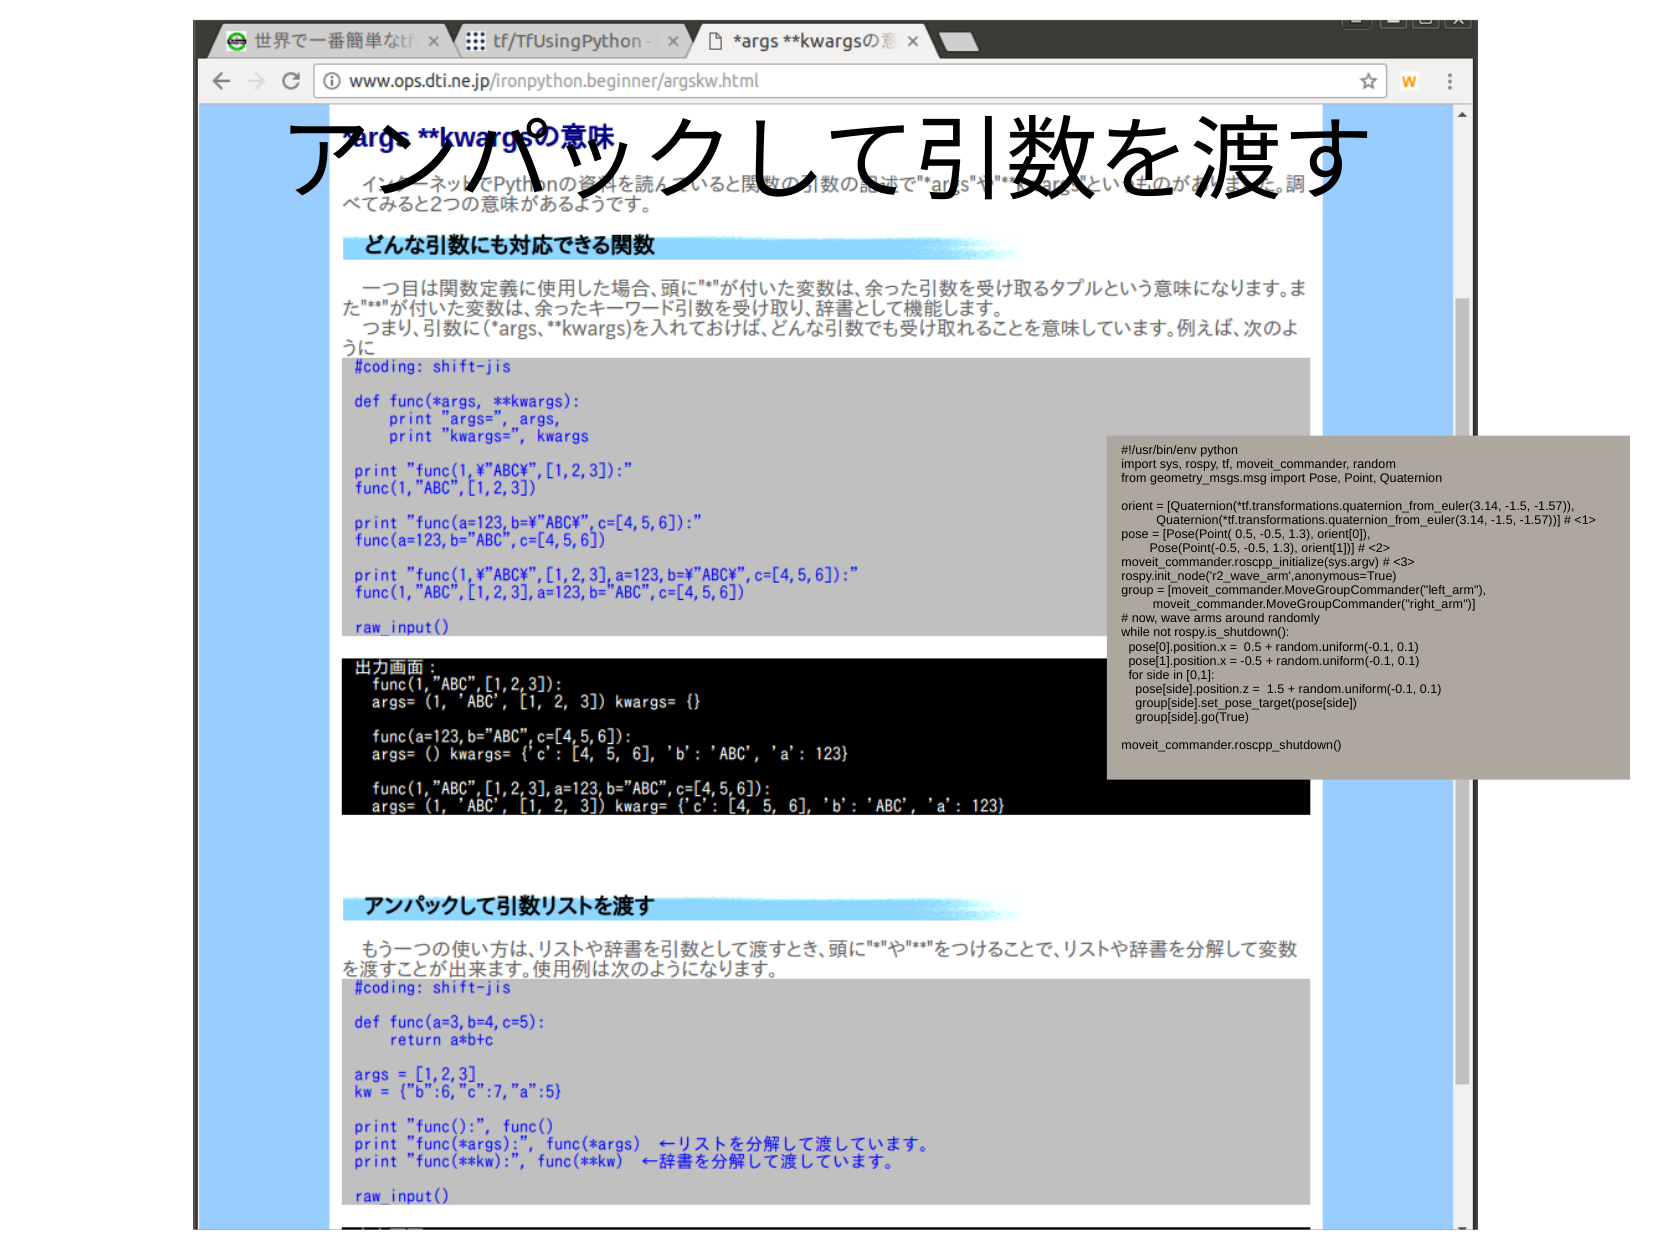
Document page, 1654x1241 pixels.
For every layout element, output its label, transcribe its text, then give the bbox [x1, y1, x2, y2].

title アンパックして引数を渡す [82, 49, 1571, 257]
picture [193, 257, 1478, 1241]
picture [193, 4, 1478, 49]
text_box #!/usr/bin/env python import sys, rospy, tf, moveit_commander, random from geometry_msgs.msg import Pose, Point, Quaternion orient = [Quaternion(*tf.transformations.quaternion_from_euler(3.14, -1.5, -1.57)), Quaternion(*tf.transformations.quaternion_from_euler(3.14, -1.5, -1.57))] # <1> pose = [Pose(Point( 0.5, -0.5, 1.3), orient[0]), Pose(Point(-0.5, -0.5, 1.3), orient[1])] # <2> moveit_commander.roscpp_initialize(sys.argv) # <3> rospy.init_node('r2_wave_arm',anonymous=True) group = [moveit_commander.MoveGroupCommander("left_arm"), moveit_commander.MoveGroupCommander("right_arm")] # now, wave arms around randomly while not rospy.is_shutdown(): pose[0].position.x = 0.5 + random.uniform(-0.1, 0.1) pose[1].position.x = -0.5 + random.uniform(-0.1, 0.1) for side in [0,1]: pose[side].position.z = 1.5 + random.uniform(-0.1, 0.1) group[side].set_pose_target(pose[side]) group[side].go(True) moveit_commander.roscpp_shutdown() [1106, 435, 1630, 780]
